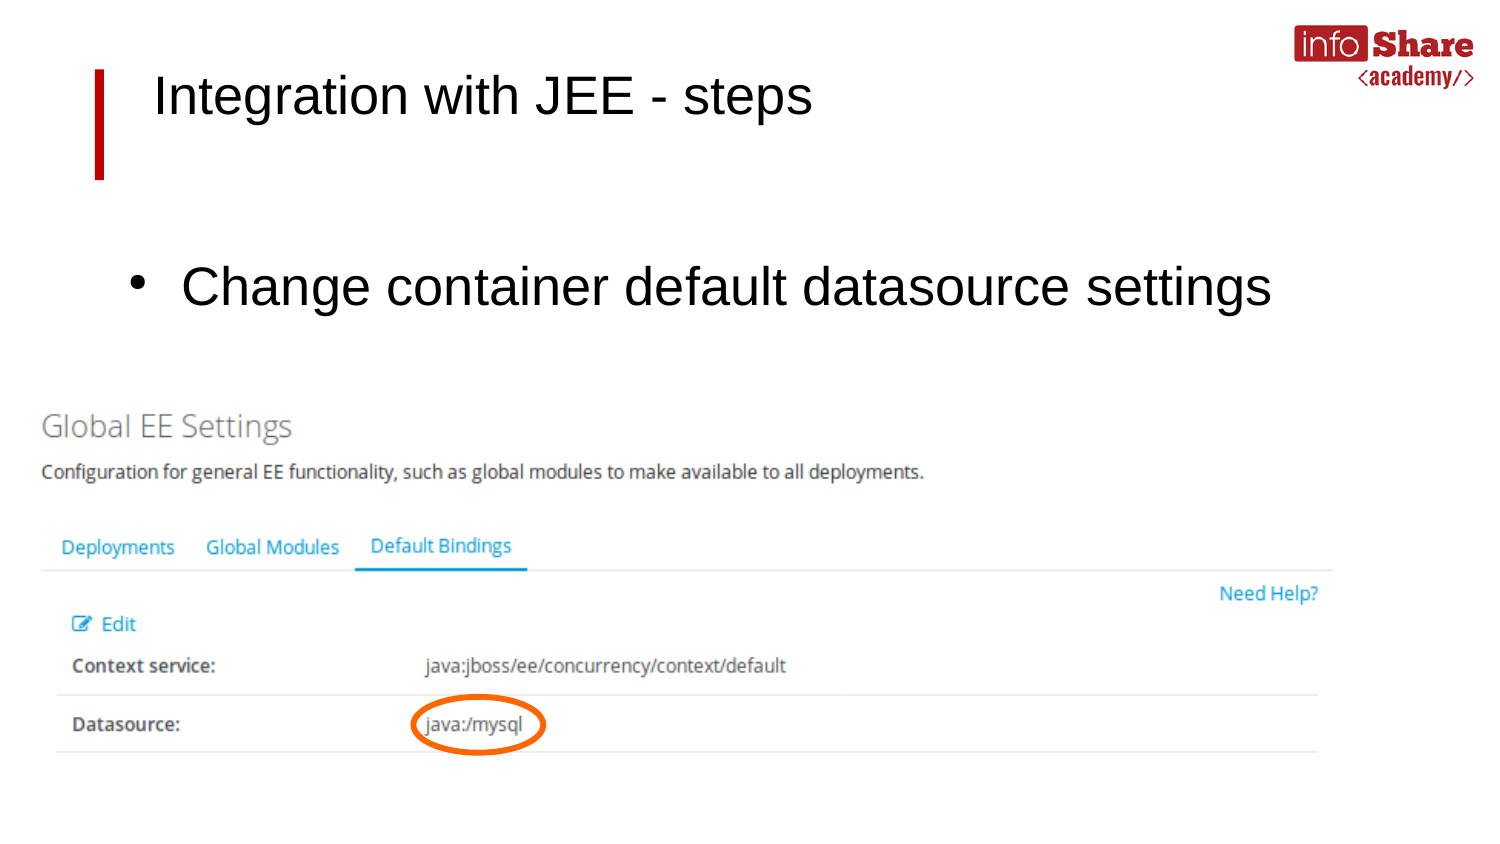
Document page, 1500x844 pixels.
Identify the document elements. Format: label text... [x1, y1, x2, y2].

picture [417, 700, 540, 749]
list Change container default datasource settings [95, 236, 1453, 396]
picture [0, 396, 1500, 756]
picture [1267, 0, 1500, 117]
title Integration with JEE - steps [138, 45, 1312, 187]
